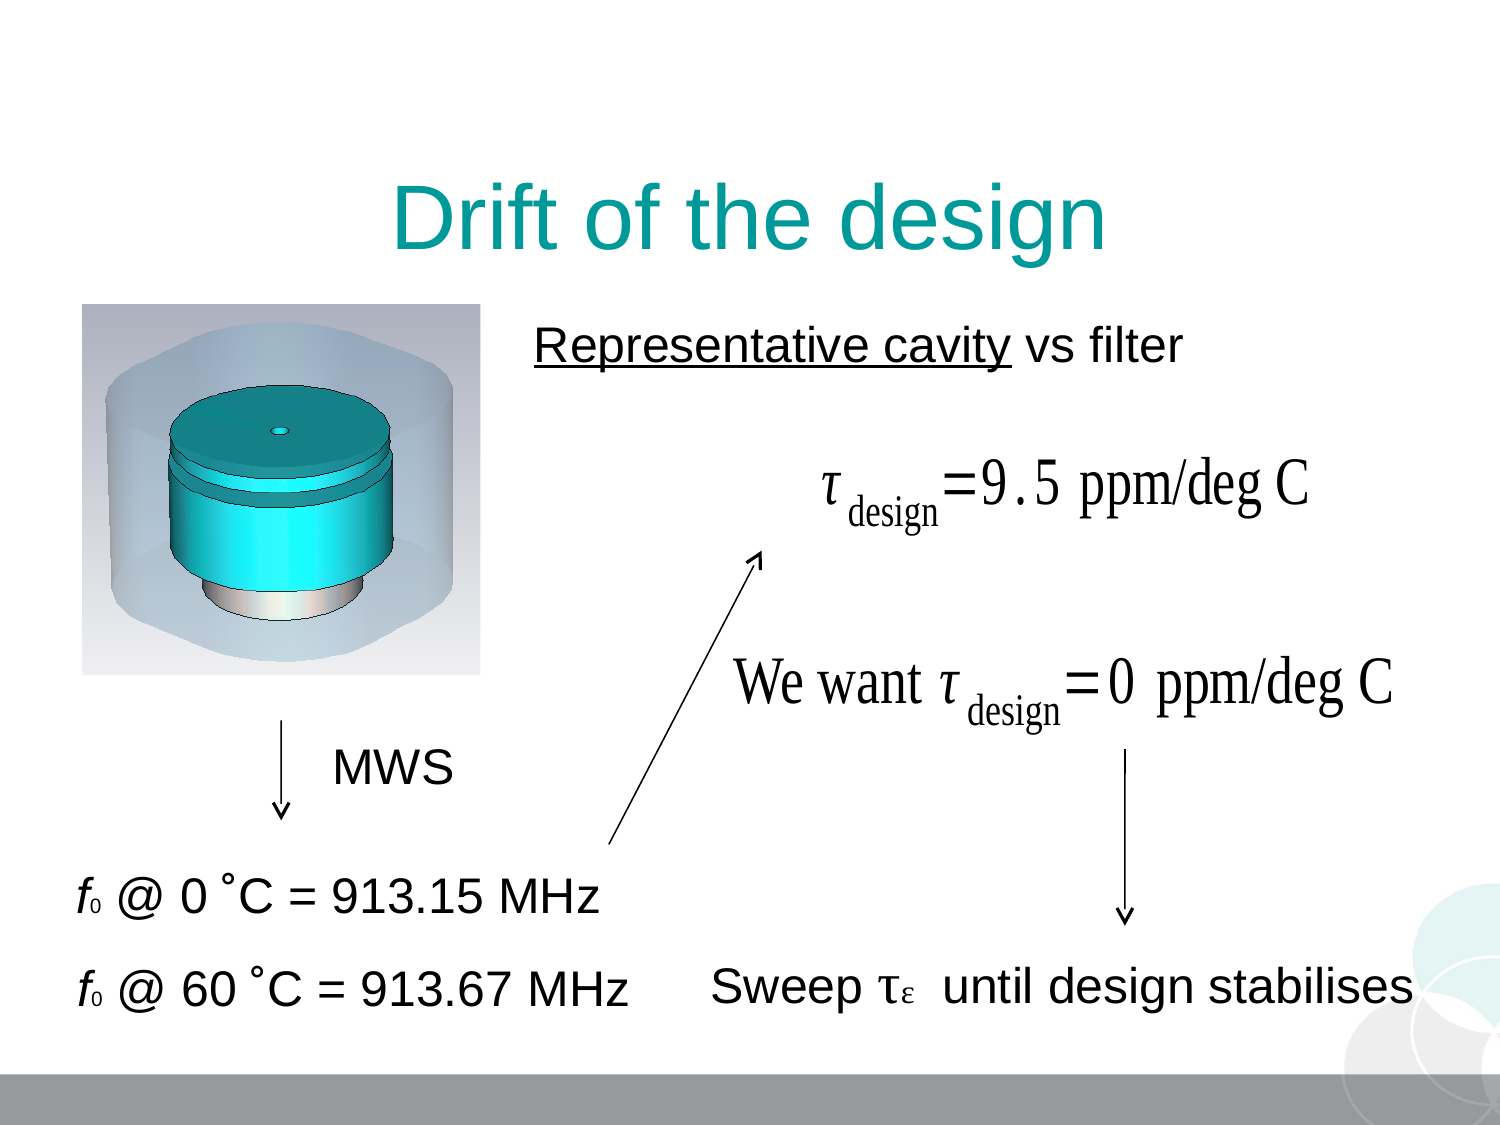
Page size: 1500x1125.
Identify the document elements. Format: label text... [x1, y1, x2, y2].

chart [716, 644, 1415, 735]
text_box Representative cavity vs filter [519, 304, 1200, 381]
text_box Sweep τε until design stabilises [695, 937, 1430, 1023]
picture [82, 304, 481, 675]
picture [0, 879, 1500, 1125]
text_box f0 @ 60 ˚C = 913.67 MHz [62, 949, 646, 1025]
text_box f0 @ 0 ˚C = 913.15 MHz [61, 855, 617, 931]
chart [808, 445, 1331, 536]
text_box MWS [317, 726, 470, 802]
title Drift of the design [62, 137, 1438, 288]
